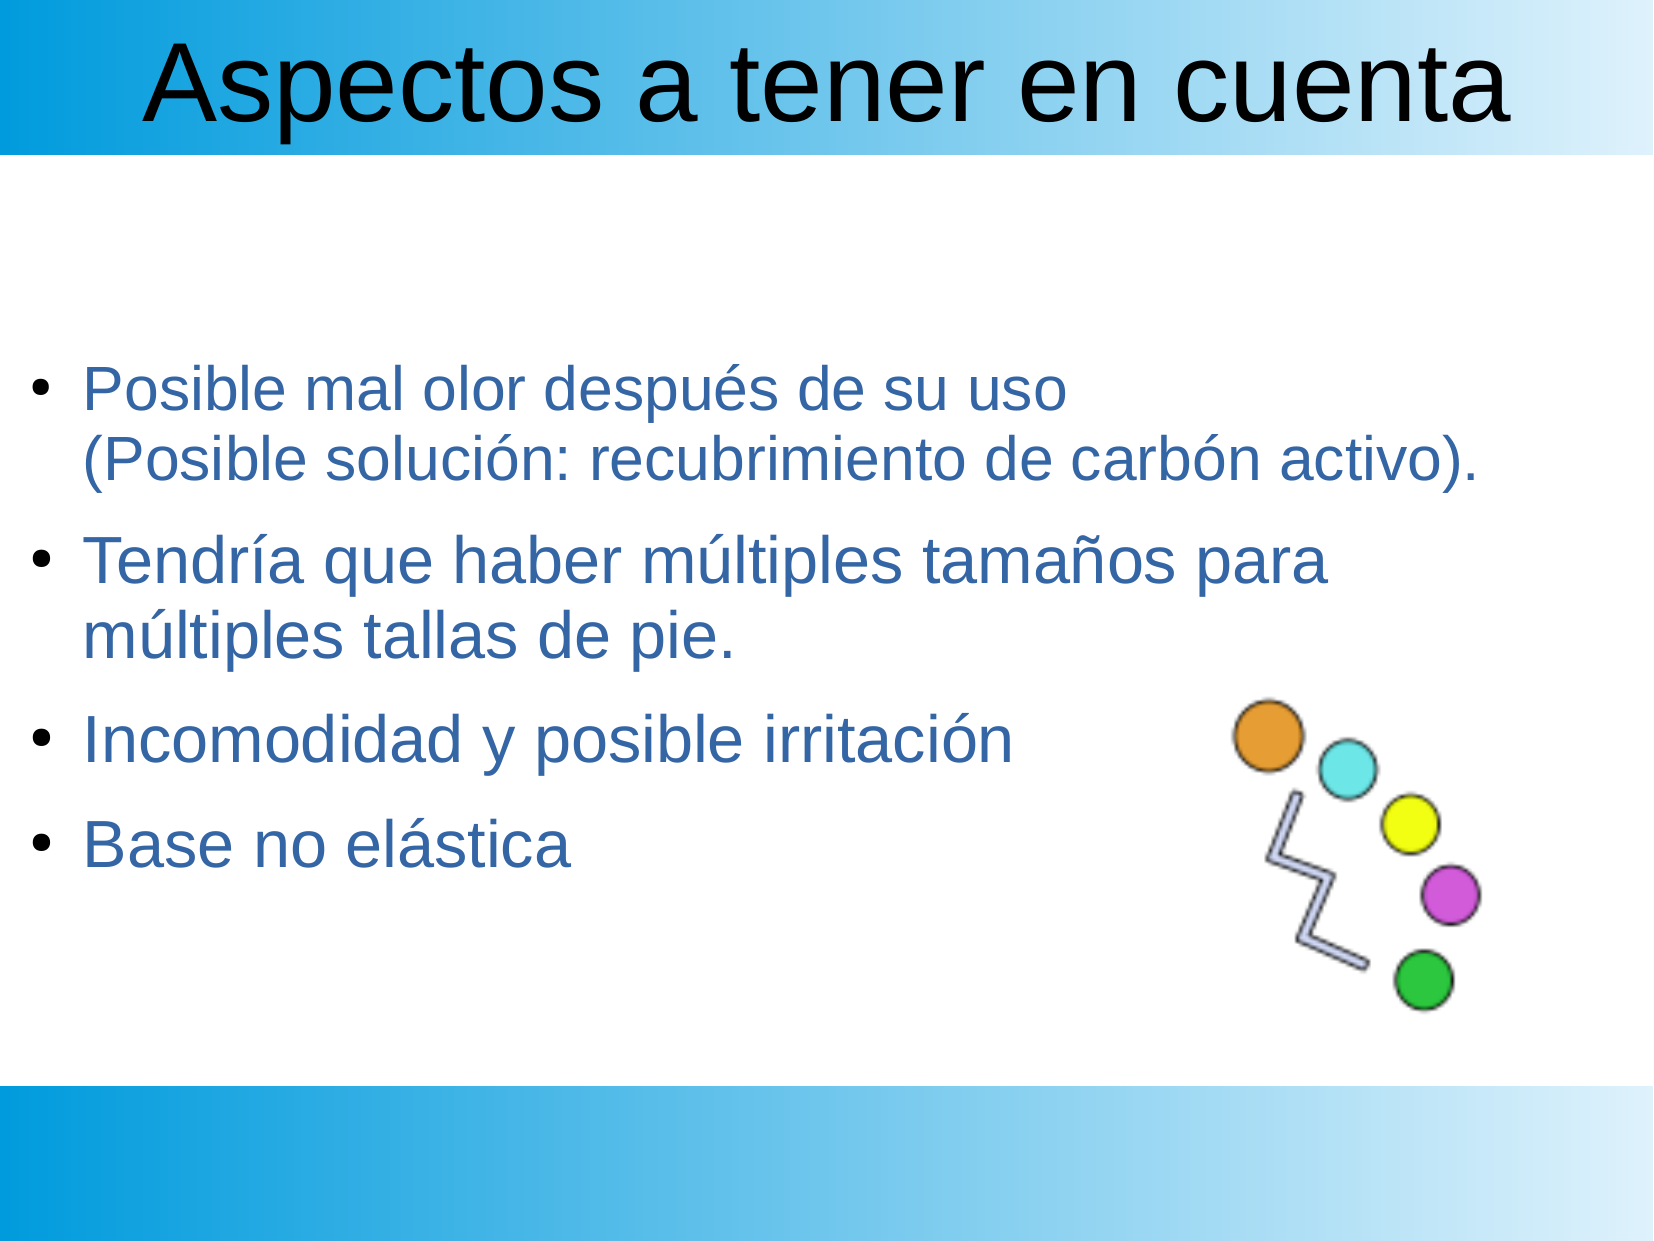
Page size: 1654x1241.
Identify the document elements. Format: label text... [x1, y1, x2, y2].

title Aspectos a tener en cuenta [82, 11, 1571, 155]
list Posible mal olor después de su uso (Posible solución: recubrimiento de carbón activo). Tendría que haber múltiples tamaños para múltiples tallas de pie. Incomodidad y posible irritación Base no elástica [11, 354, 1595, 863]
picture [1216, 692, 1489, 1028]
